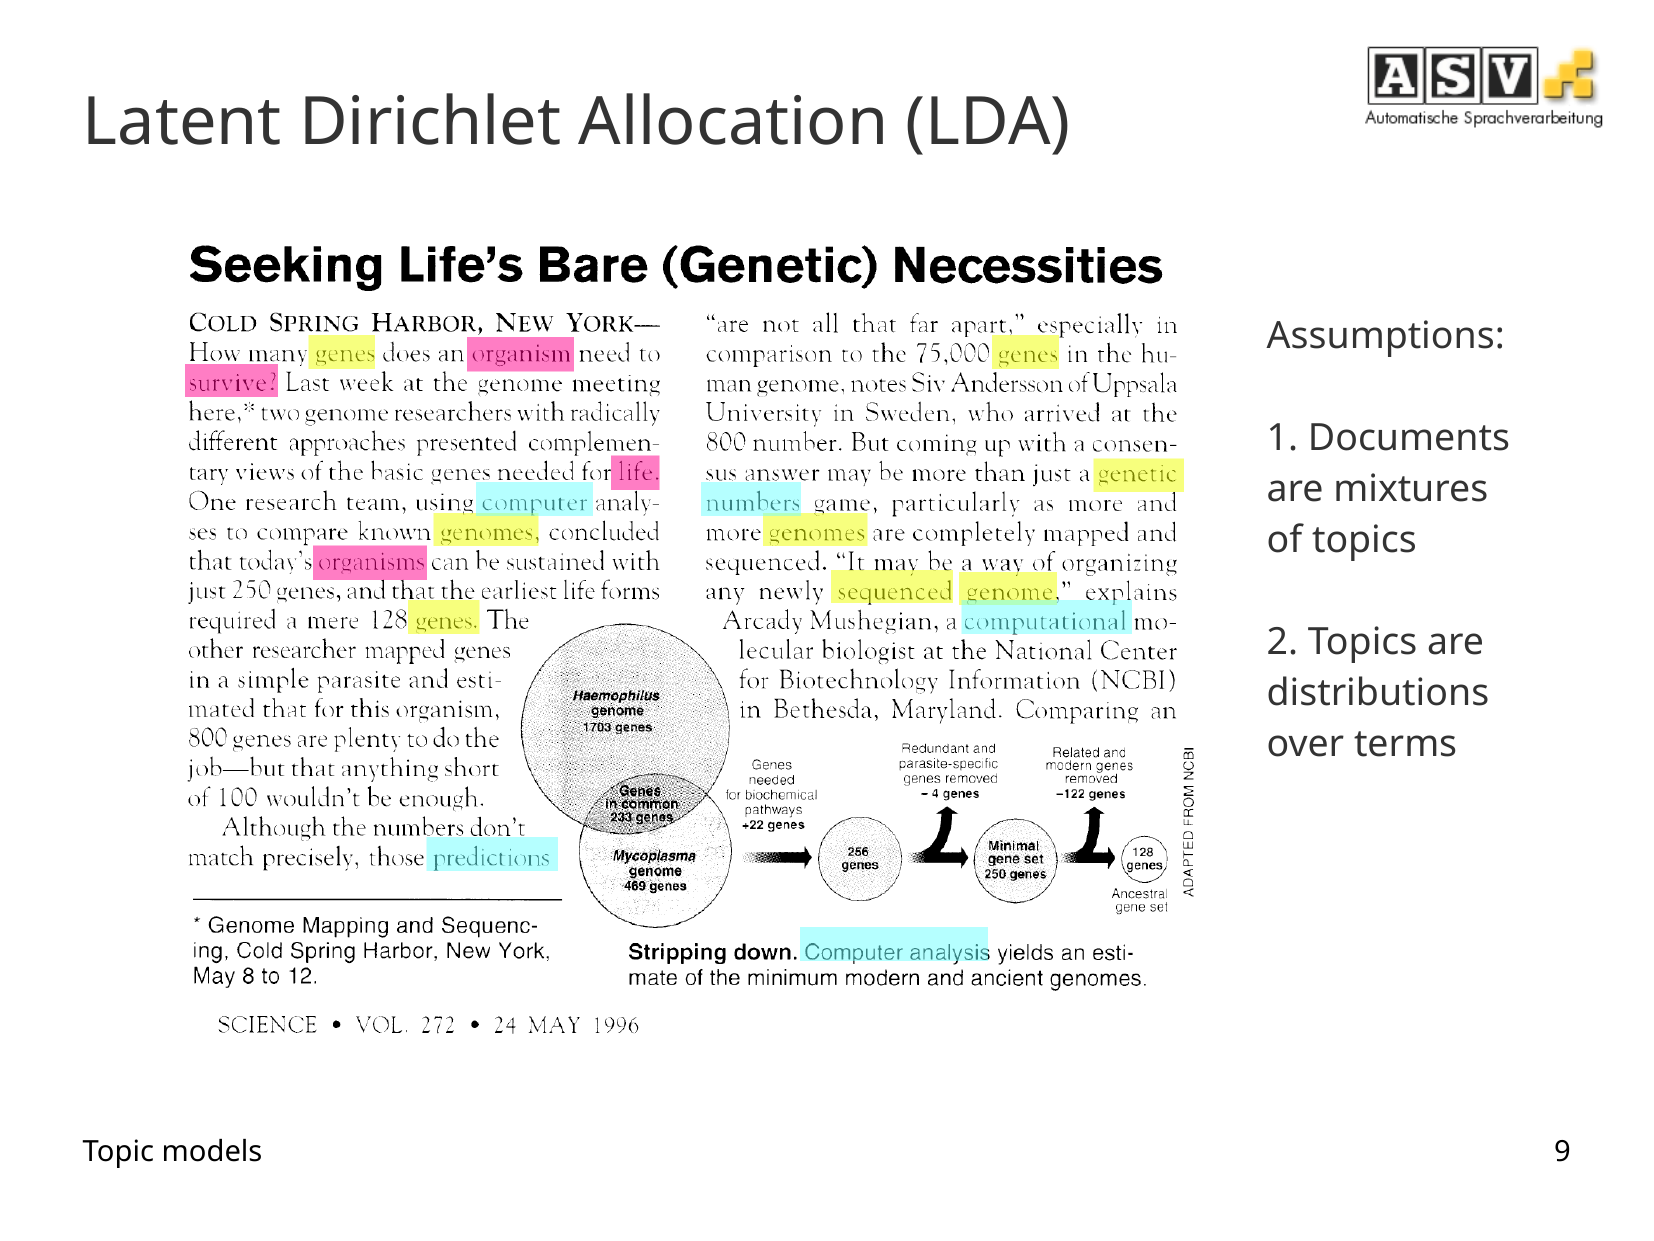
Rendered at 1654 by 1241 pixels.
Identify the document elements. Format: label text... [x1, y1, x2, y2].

picture [1364, 43, 1605, 129]
picture [177, 236, 1208, 1040]
text_box Assumptions: 1. Documents are mixtures of topics 2. Topics are distributions over terms [1251, 301, 1548, 756]
title Latent Dirichlet Allocation (LDA) [82, 49, 1347, 189]
